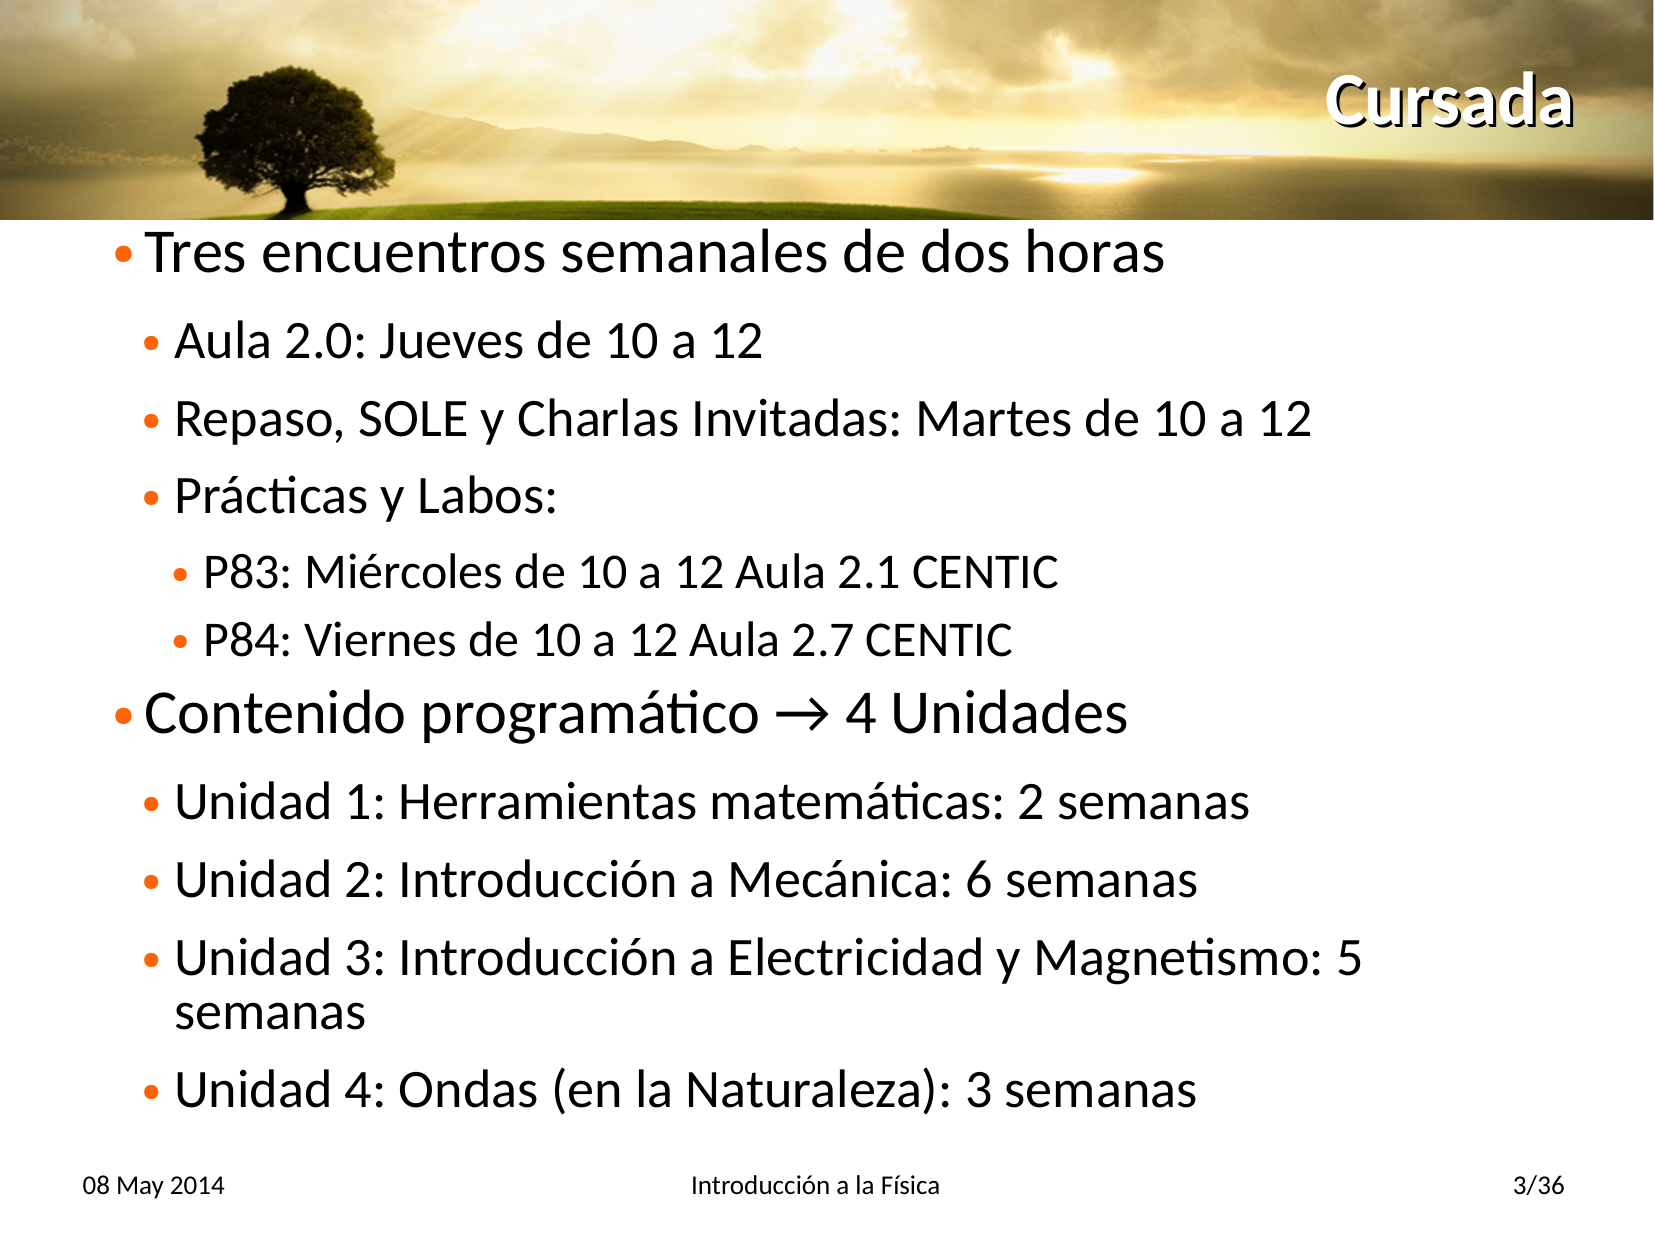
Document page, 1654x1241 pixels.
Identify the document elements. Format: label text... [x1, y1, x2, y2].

title Cursada [86, 18, 1576, 194]
picture [0, 0, 1654, 220]
list Tres encuentros semanales de dos horas Aula 2.0: Jueves de 10 a 12 Repaso, SOLE y Charlas Invitadas: Martes de 10 a 12 Prácticas y Labos: P83: Miércoles de 10 a 12 Aula 2.1 CENTIC P84: Viernes de 10 a 12 Aula 2.7 CENTIC Contenido programático → 4 Unidades Unidad 1: Herramientas matemáticas: 2 semanas Unidad 2: Introducción a Mecánica: 6 semanas Unidad 3: Introducción a Electricidad y Magnetismo: 5 semanas Unidad 4: Ondas (en la Naturaleza): 3 semanas [82, 225, 1571, 1171]
